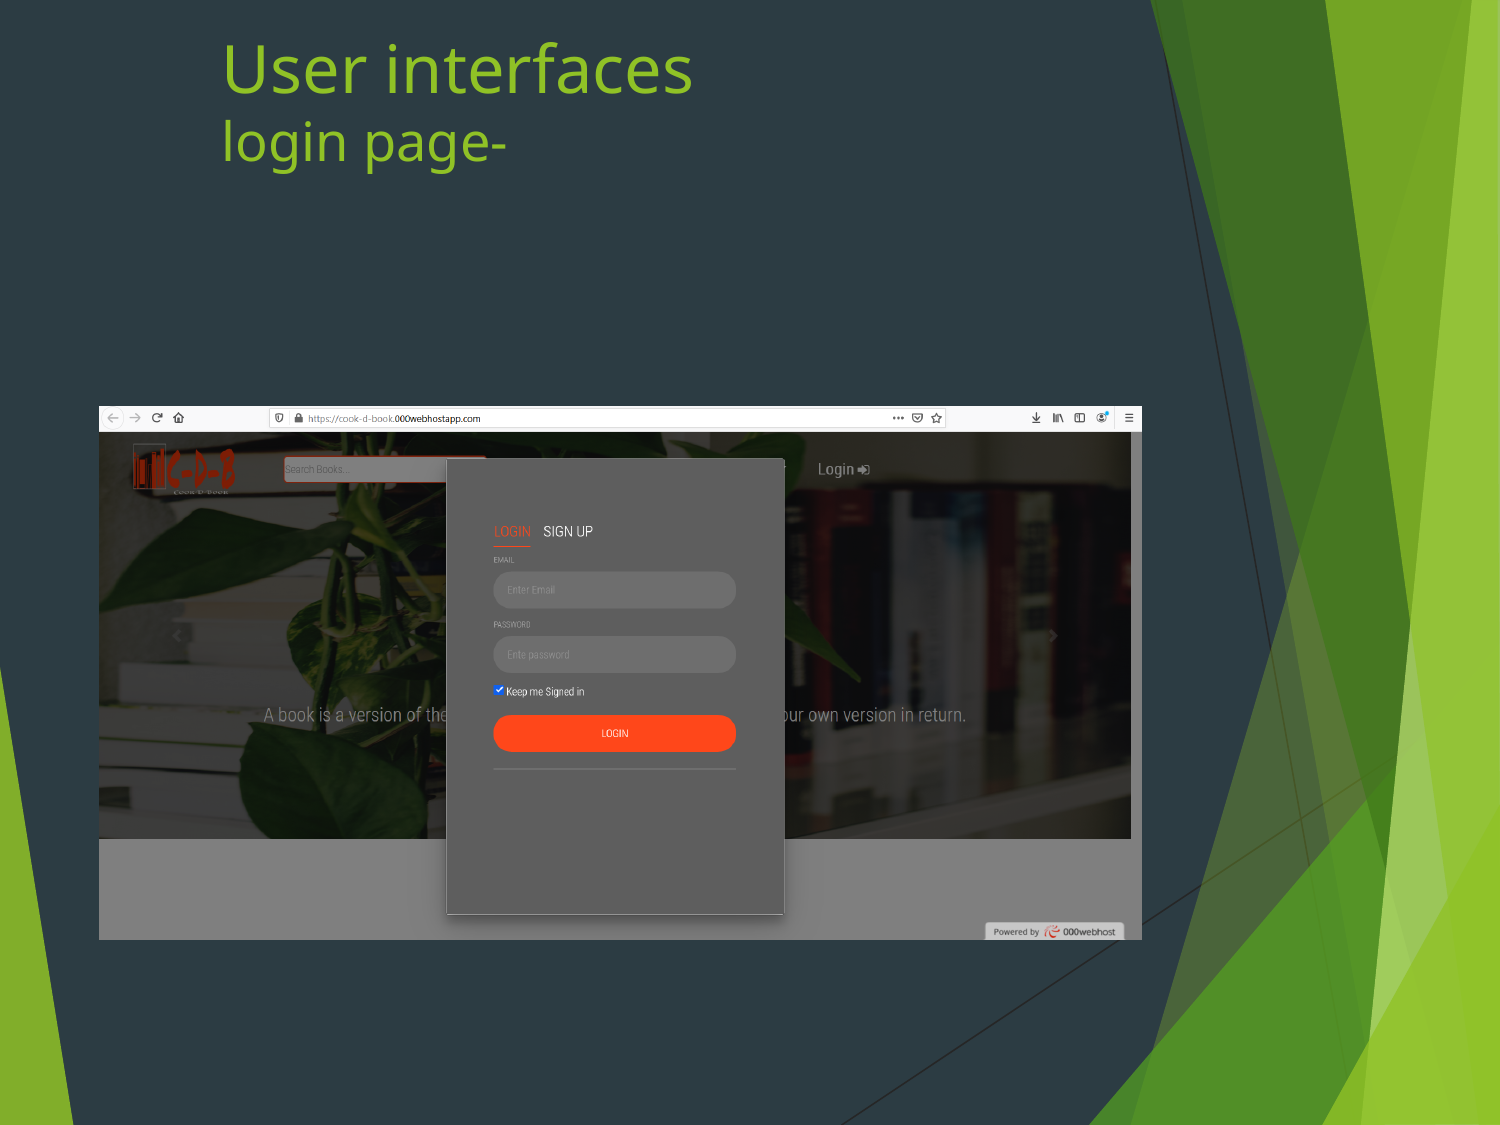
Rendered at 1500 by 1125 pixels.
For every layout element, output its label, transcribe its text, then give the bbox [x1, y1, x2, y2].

picture [99, 406, 1142, 940]
title User interfaces login page- [206, 19, 1164, 180]
